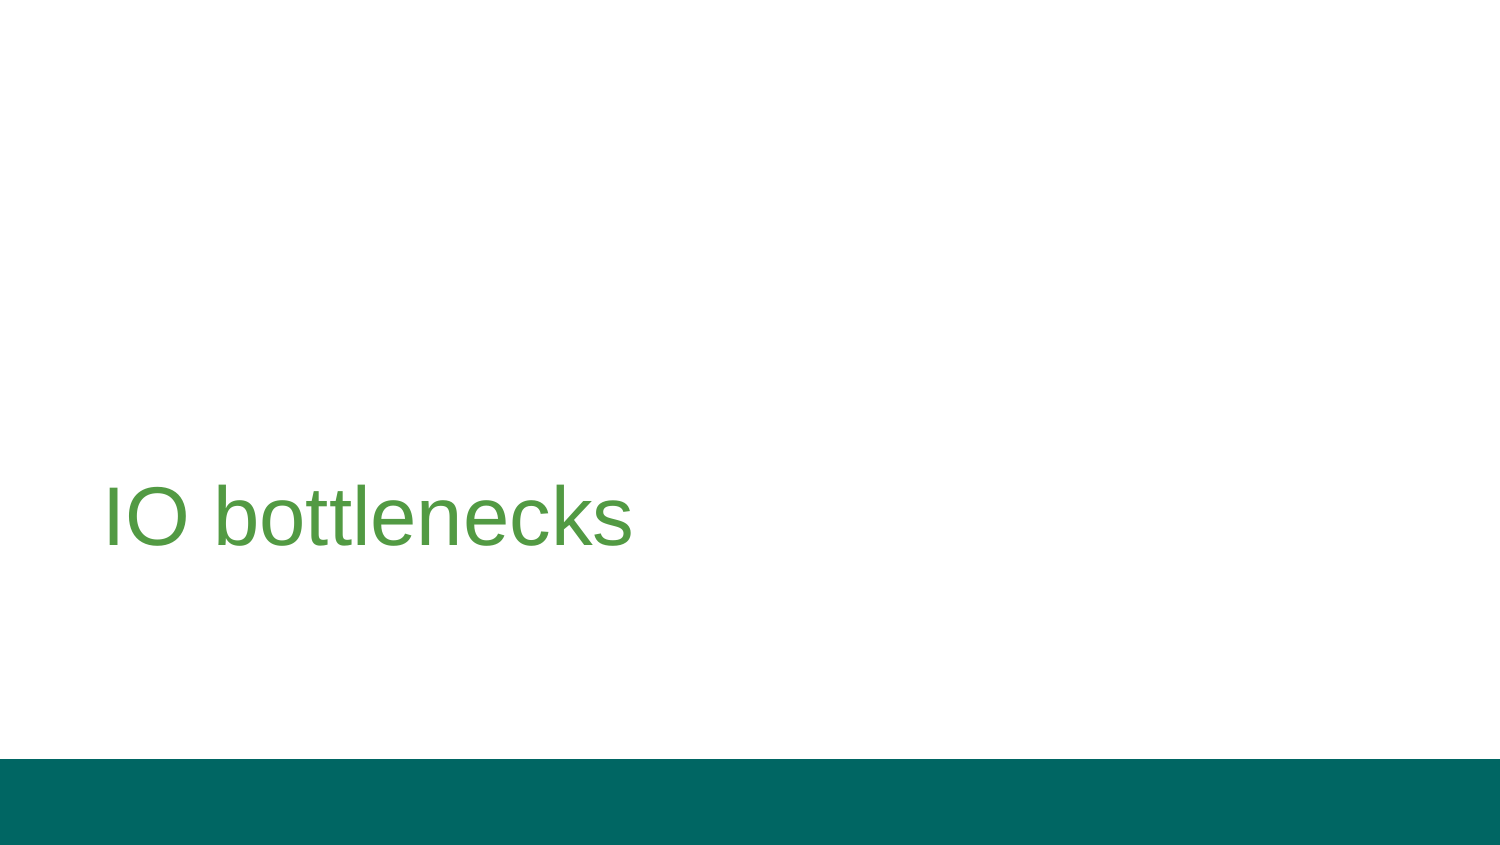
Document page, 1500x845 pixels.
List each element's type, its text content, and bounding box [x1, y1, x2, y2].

title IO bottlenecks [102, 210, 1397, 562]
